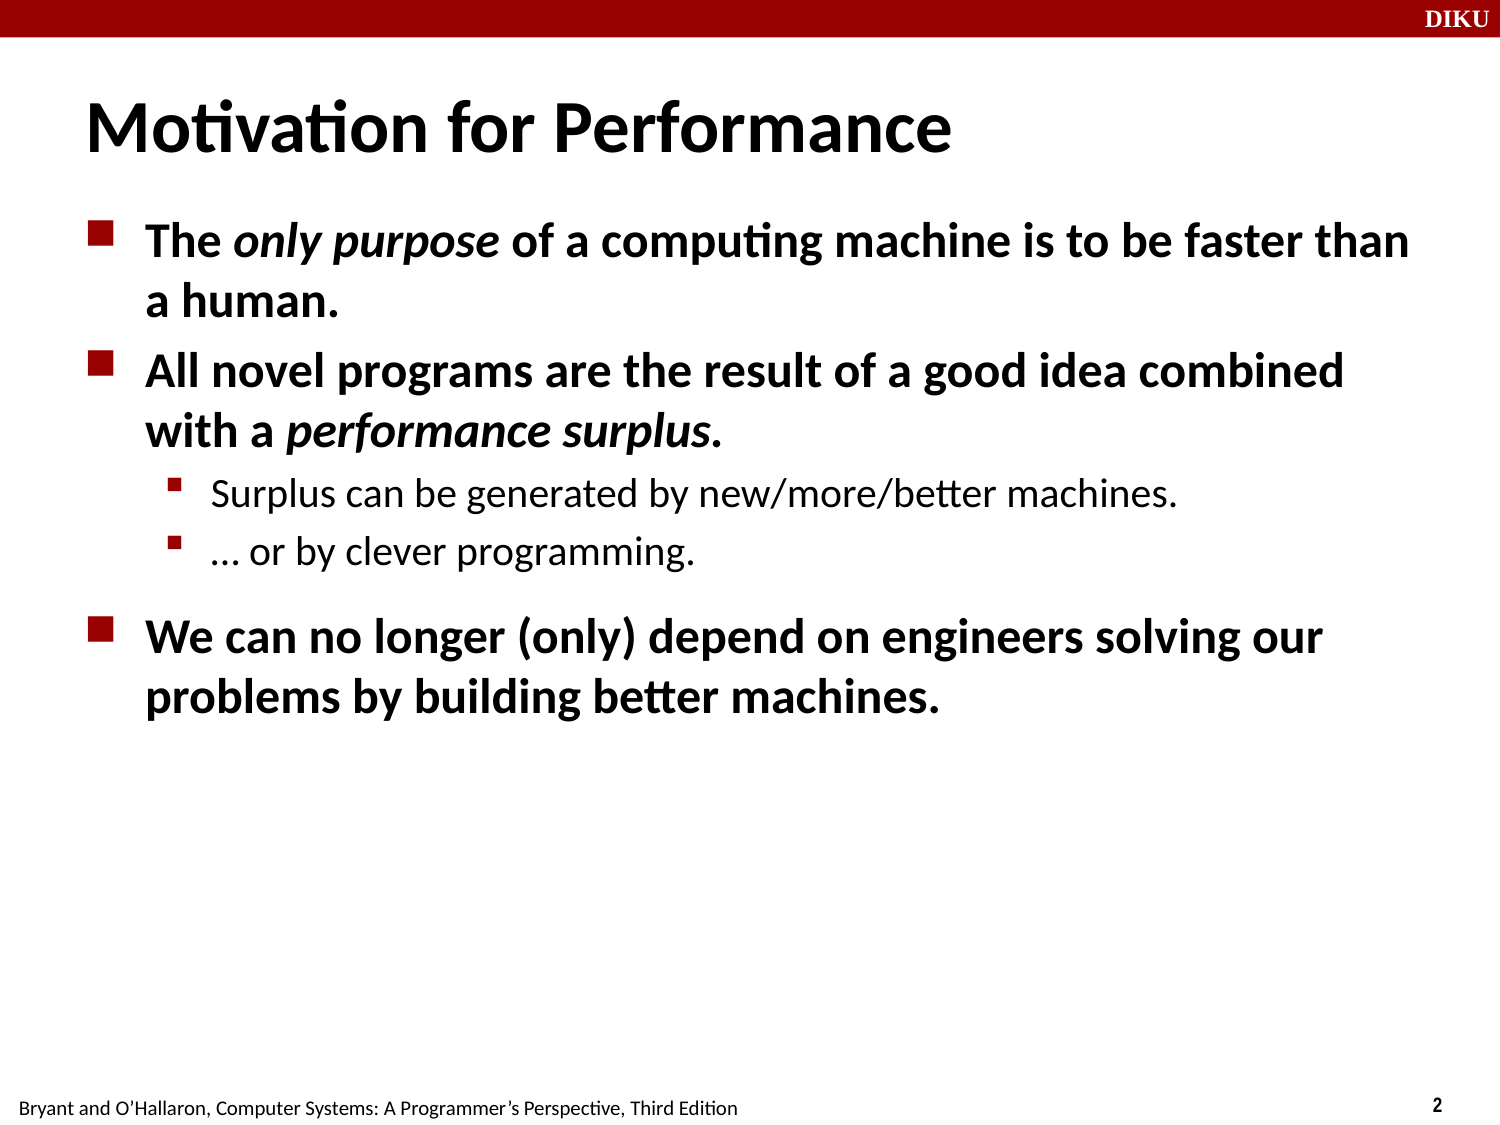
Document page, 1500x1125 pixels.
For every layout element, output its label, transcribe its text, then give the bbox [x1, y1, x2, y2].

text_box Motivation for Performance [70, 75, 1485, 169]
text_box The only purpose of a computing machine is to be faster than a human. All novel programs are the result of a good idea combined with a performance surplus. Surplus can be generated by new/more/better machines. … or by clever programming. We can no longer (only) depend on engineers solving our problems by building better machines. [74, 199, 1435, 486]
